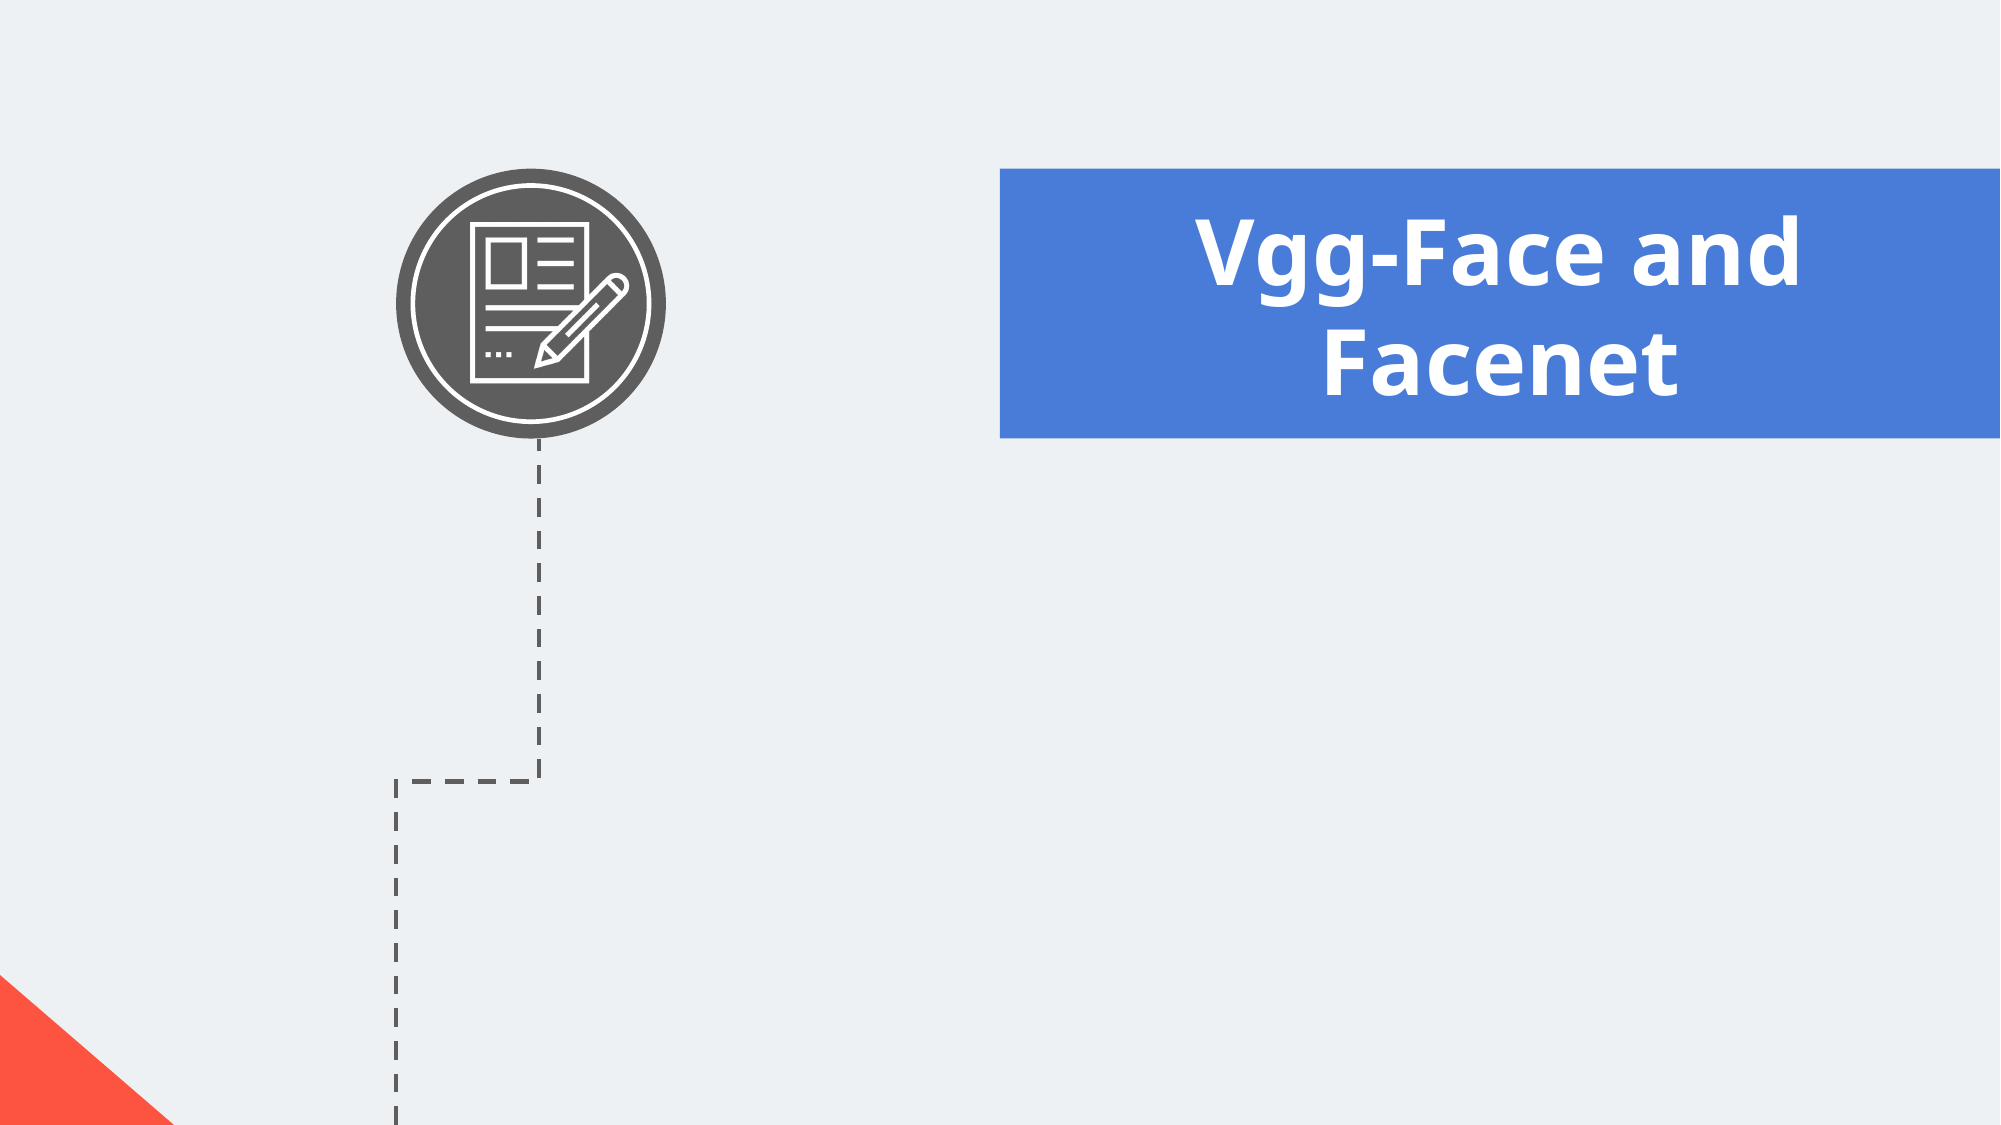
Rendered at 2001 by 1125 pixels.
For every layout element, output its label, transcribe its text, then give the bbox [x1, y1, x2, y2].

text_box [396, 168, 639, 439]
text_box Vgg-Face and Facenet [999, 168, 2000, 439]
picture [455, 222, 644, 386]
text_box [0, 974, 174, 1125]
text_box [644, 229, 666, 378]
